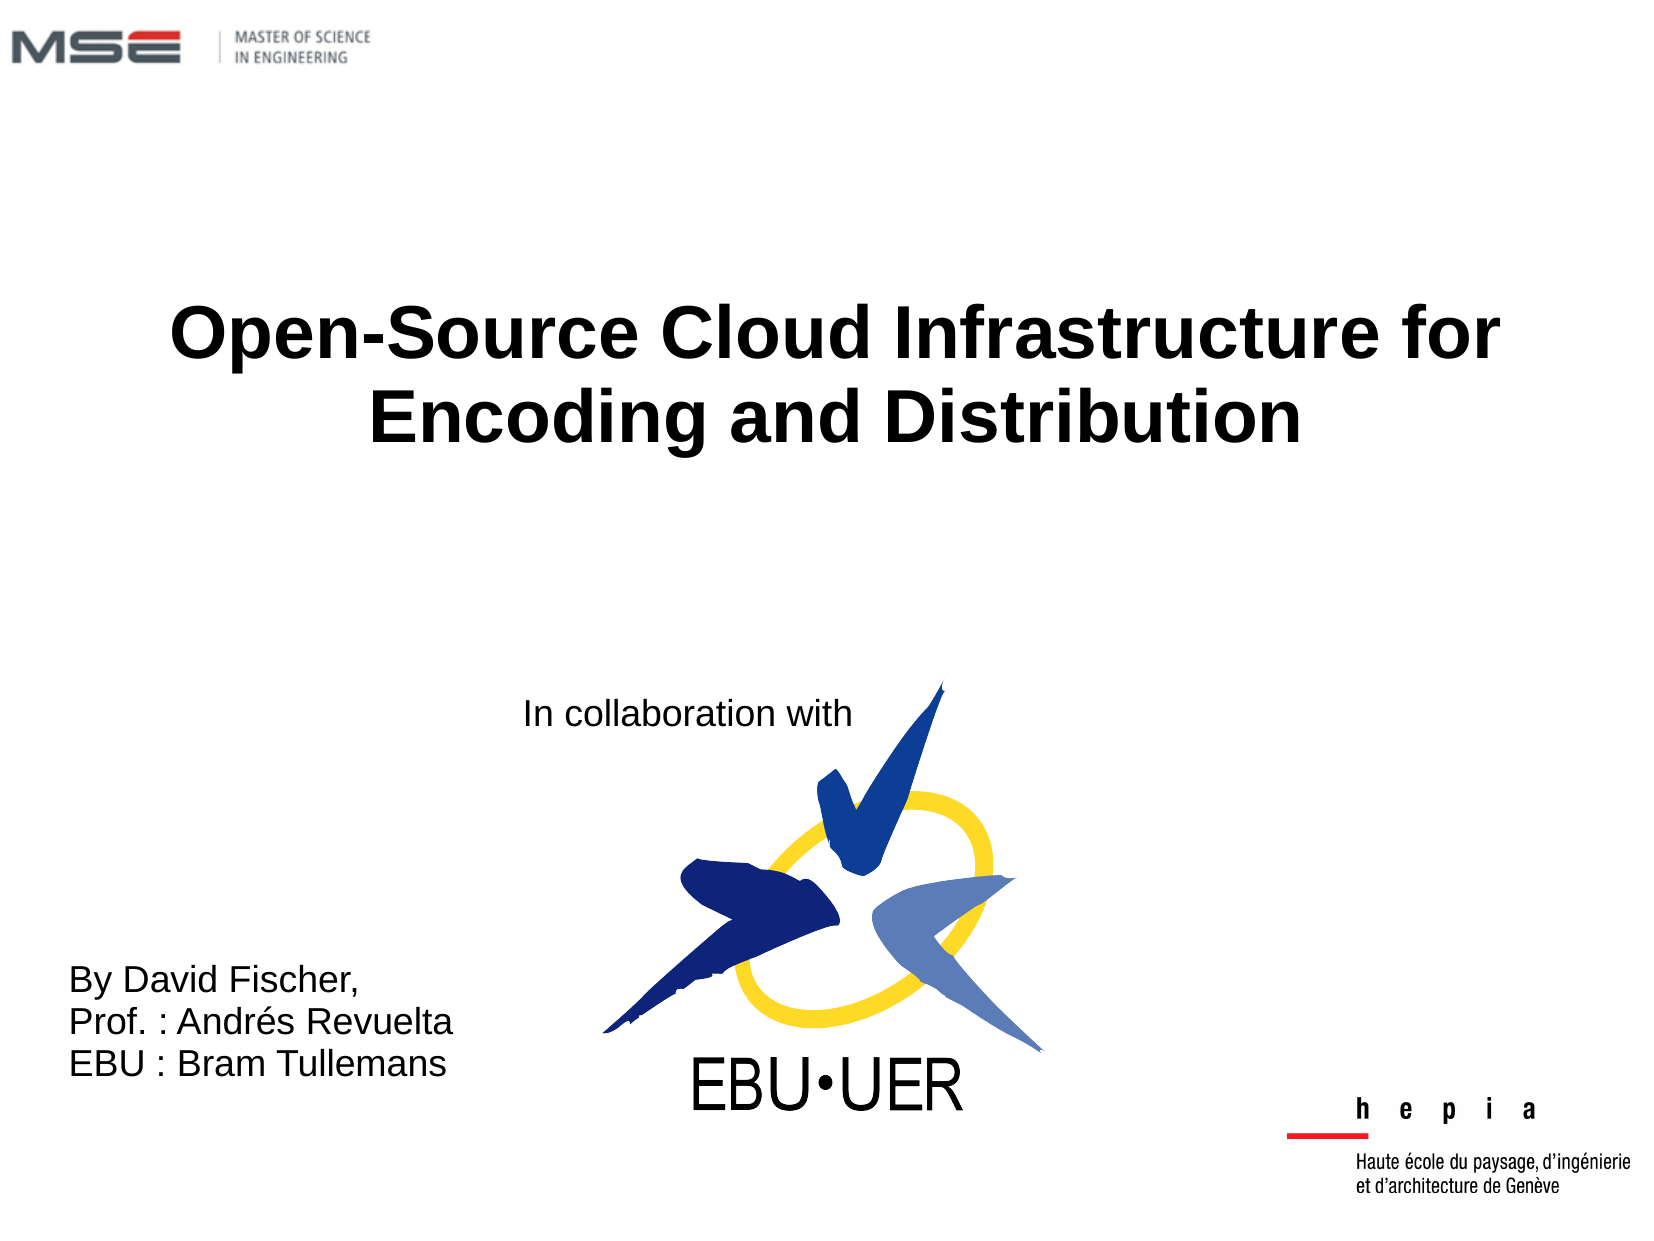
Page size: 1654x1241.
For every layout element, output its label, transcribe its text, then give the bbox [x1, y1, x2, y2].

picture [3, 0, 402, 107]
text_box In collaboration with [507, 685, 868, 742]
picture [1287, 1097, 1630, 1193]
picture [602, 667, 1053, 1111]
text_box Open-Source Cloud Infrastructure for Encoding and Distribution [155, 283, 1518, 467]
text_box By David Fischer, Prof. : Andrés Revuelta EBU : Bram Tullemans [53, 951, 469, 1134]
